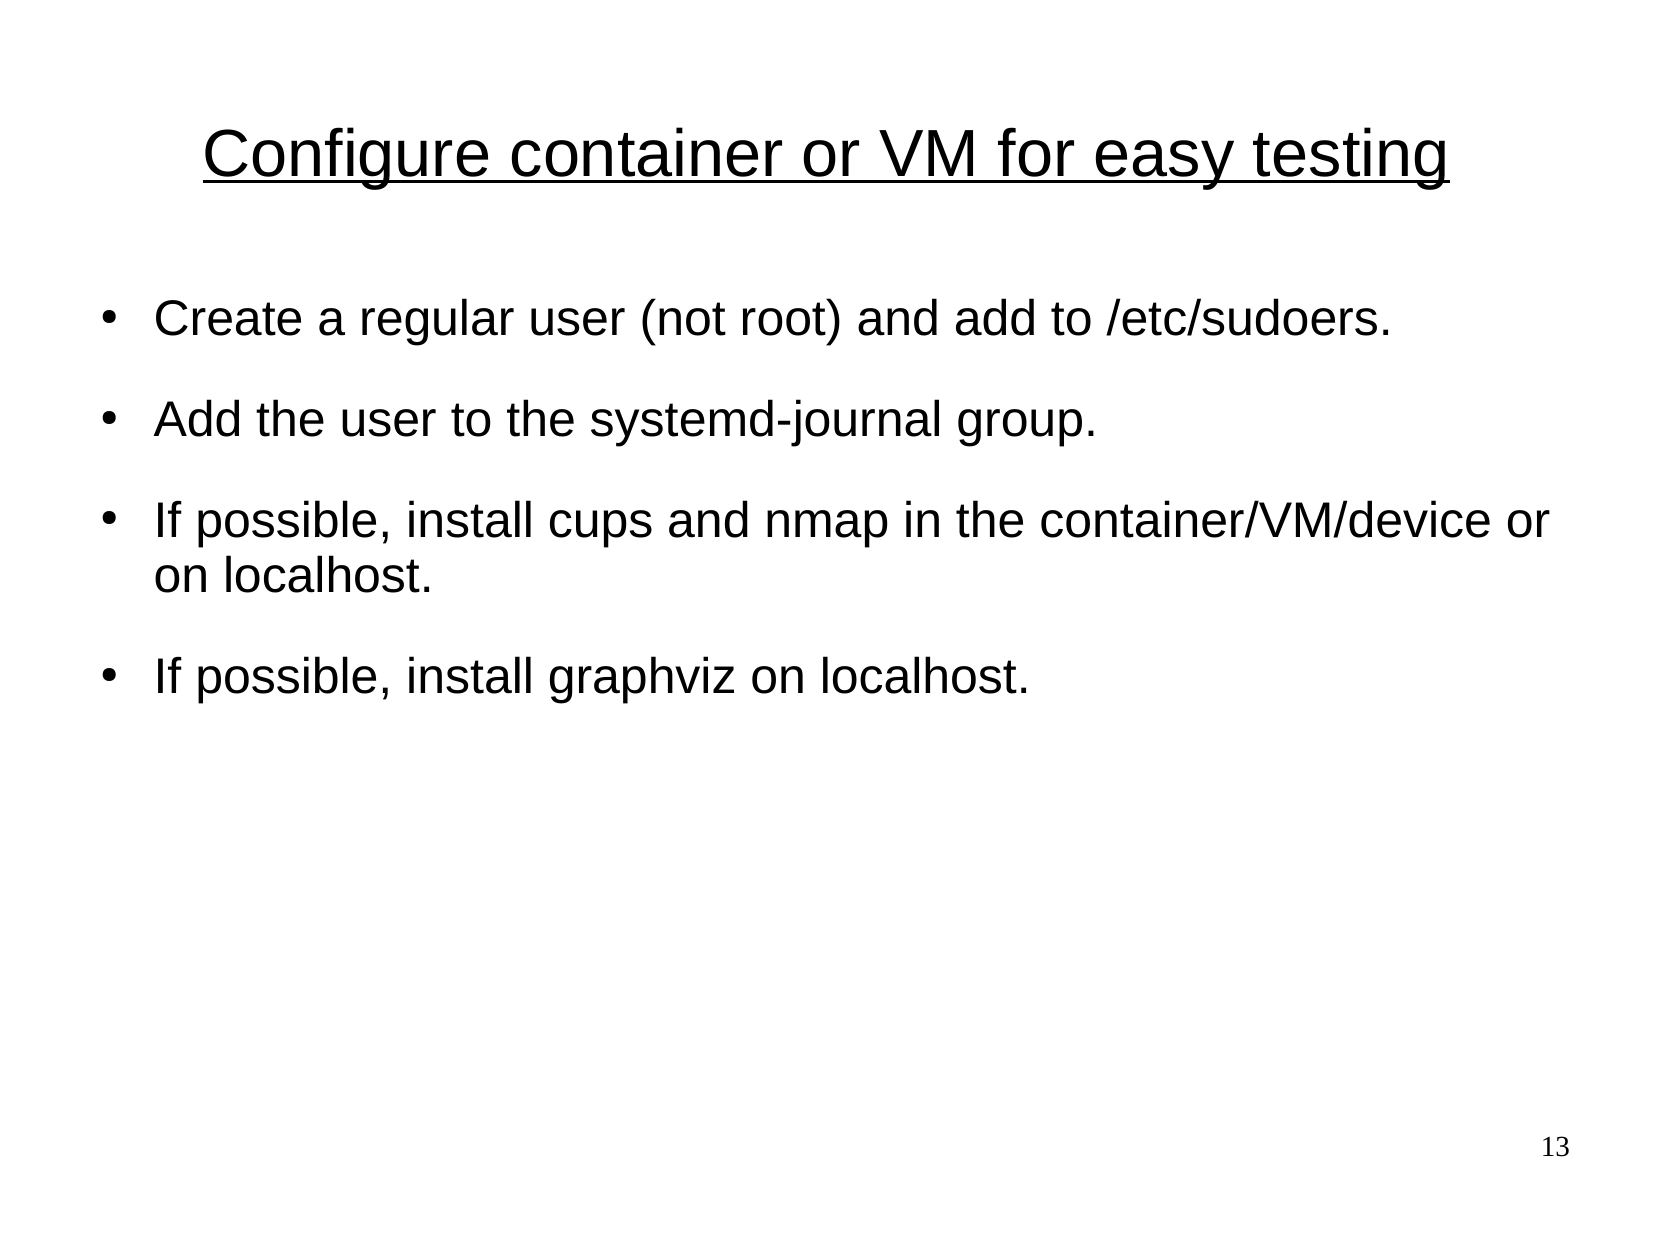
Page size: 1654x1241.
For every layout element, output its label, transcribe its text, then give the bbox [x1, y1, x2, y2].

title Configure container or VM for easy testing [82, 49, 1571, 257]
list Create a regular user (not root) and add to /etc/sudoers. Add the user to the systemd-journal group. If possible, install cups and nmap in the container/VM/device or on localhost. If possible, install graphviz on localhost. [82, 290, 1571, 1010]
